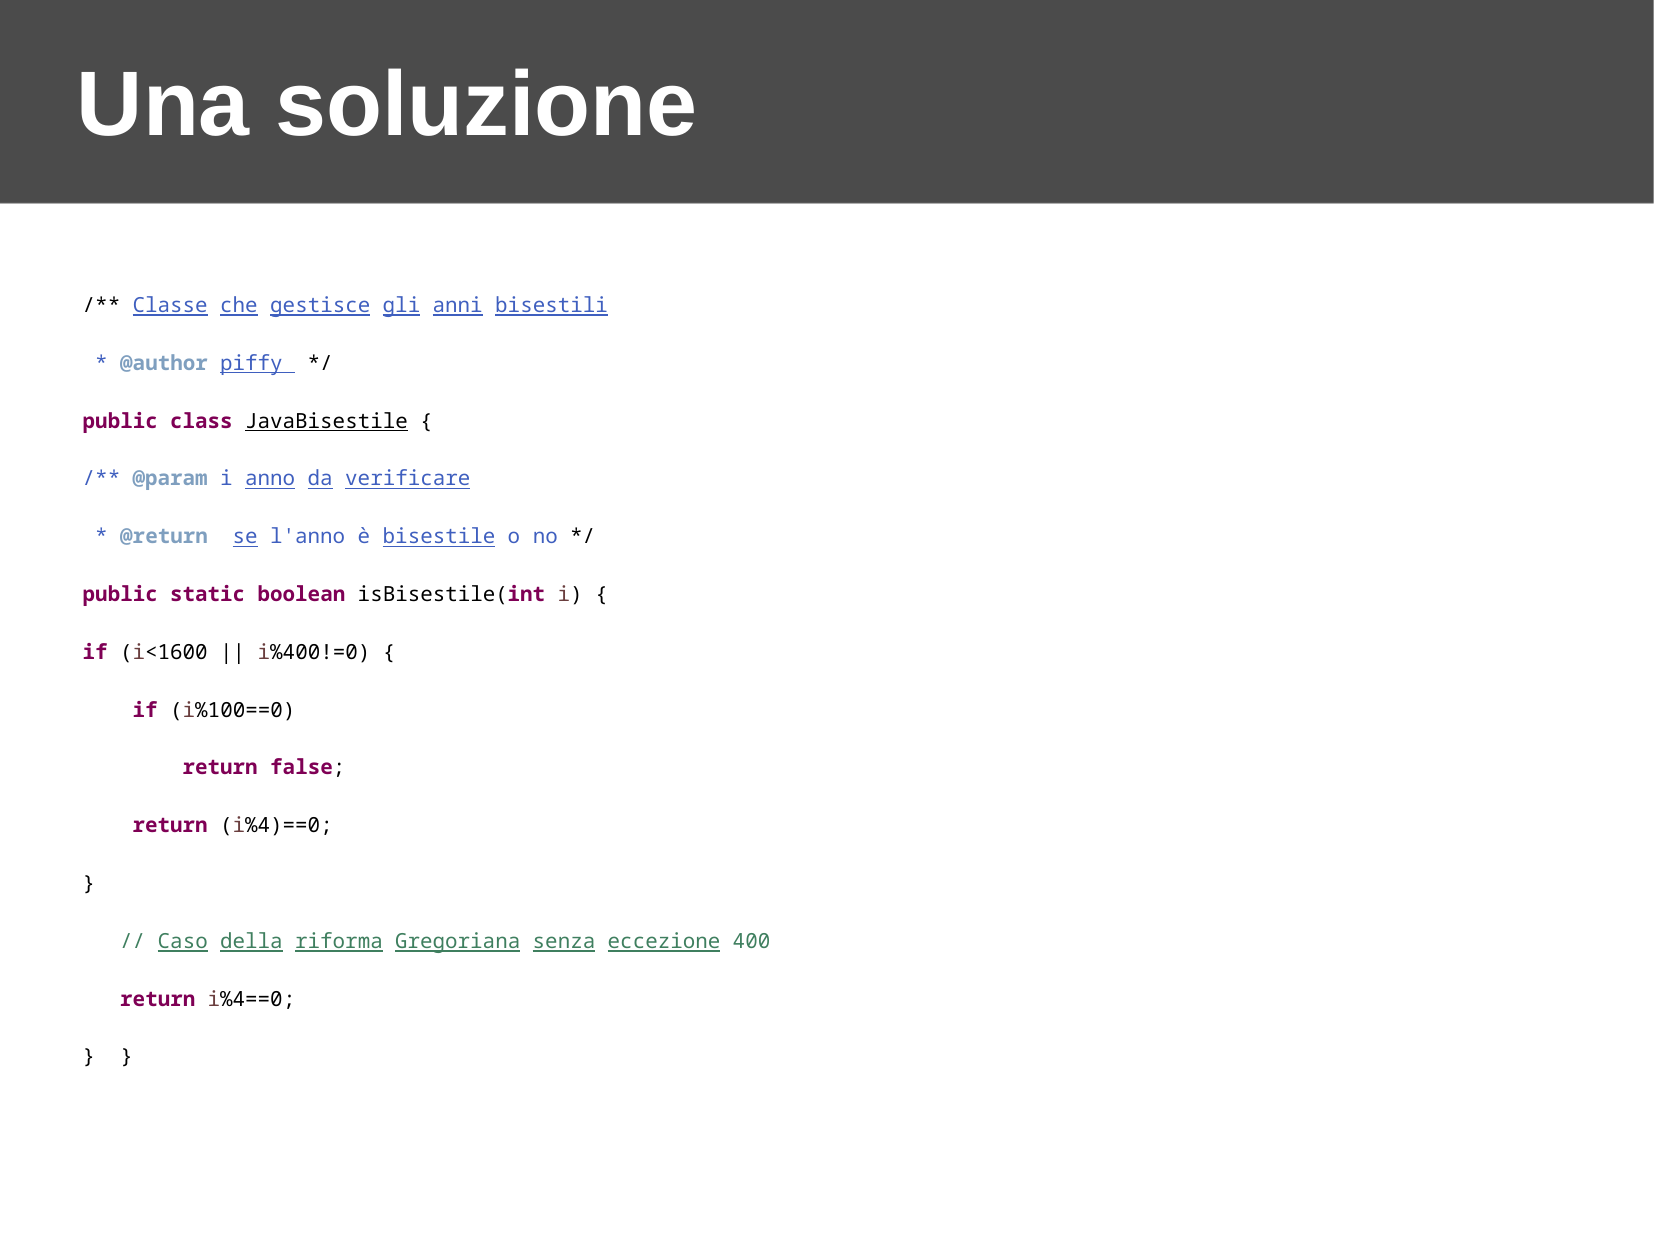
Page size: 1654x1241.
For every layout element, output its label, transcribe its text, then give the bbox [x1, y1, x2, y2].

picture [0, 0, 1654, 1241]
list /** Classe che gestisce gli anni bisestili * @author piffy */ public class JavaBisestile { /** @param i anno da verificare * @return se l'anno è bisestile o no */ public static boolean isBisestile(int i) { if (i<1600 || i%400!=0) { if (i%100==0) return false; return (i%4)==0; } // Caso della riforma Gregoriana senza eccezione 400 return i%4==0; } } [82, 290, 1571, 1109]
title Una soluzione [76, 0, 1565, 208]
